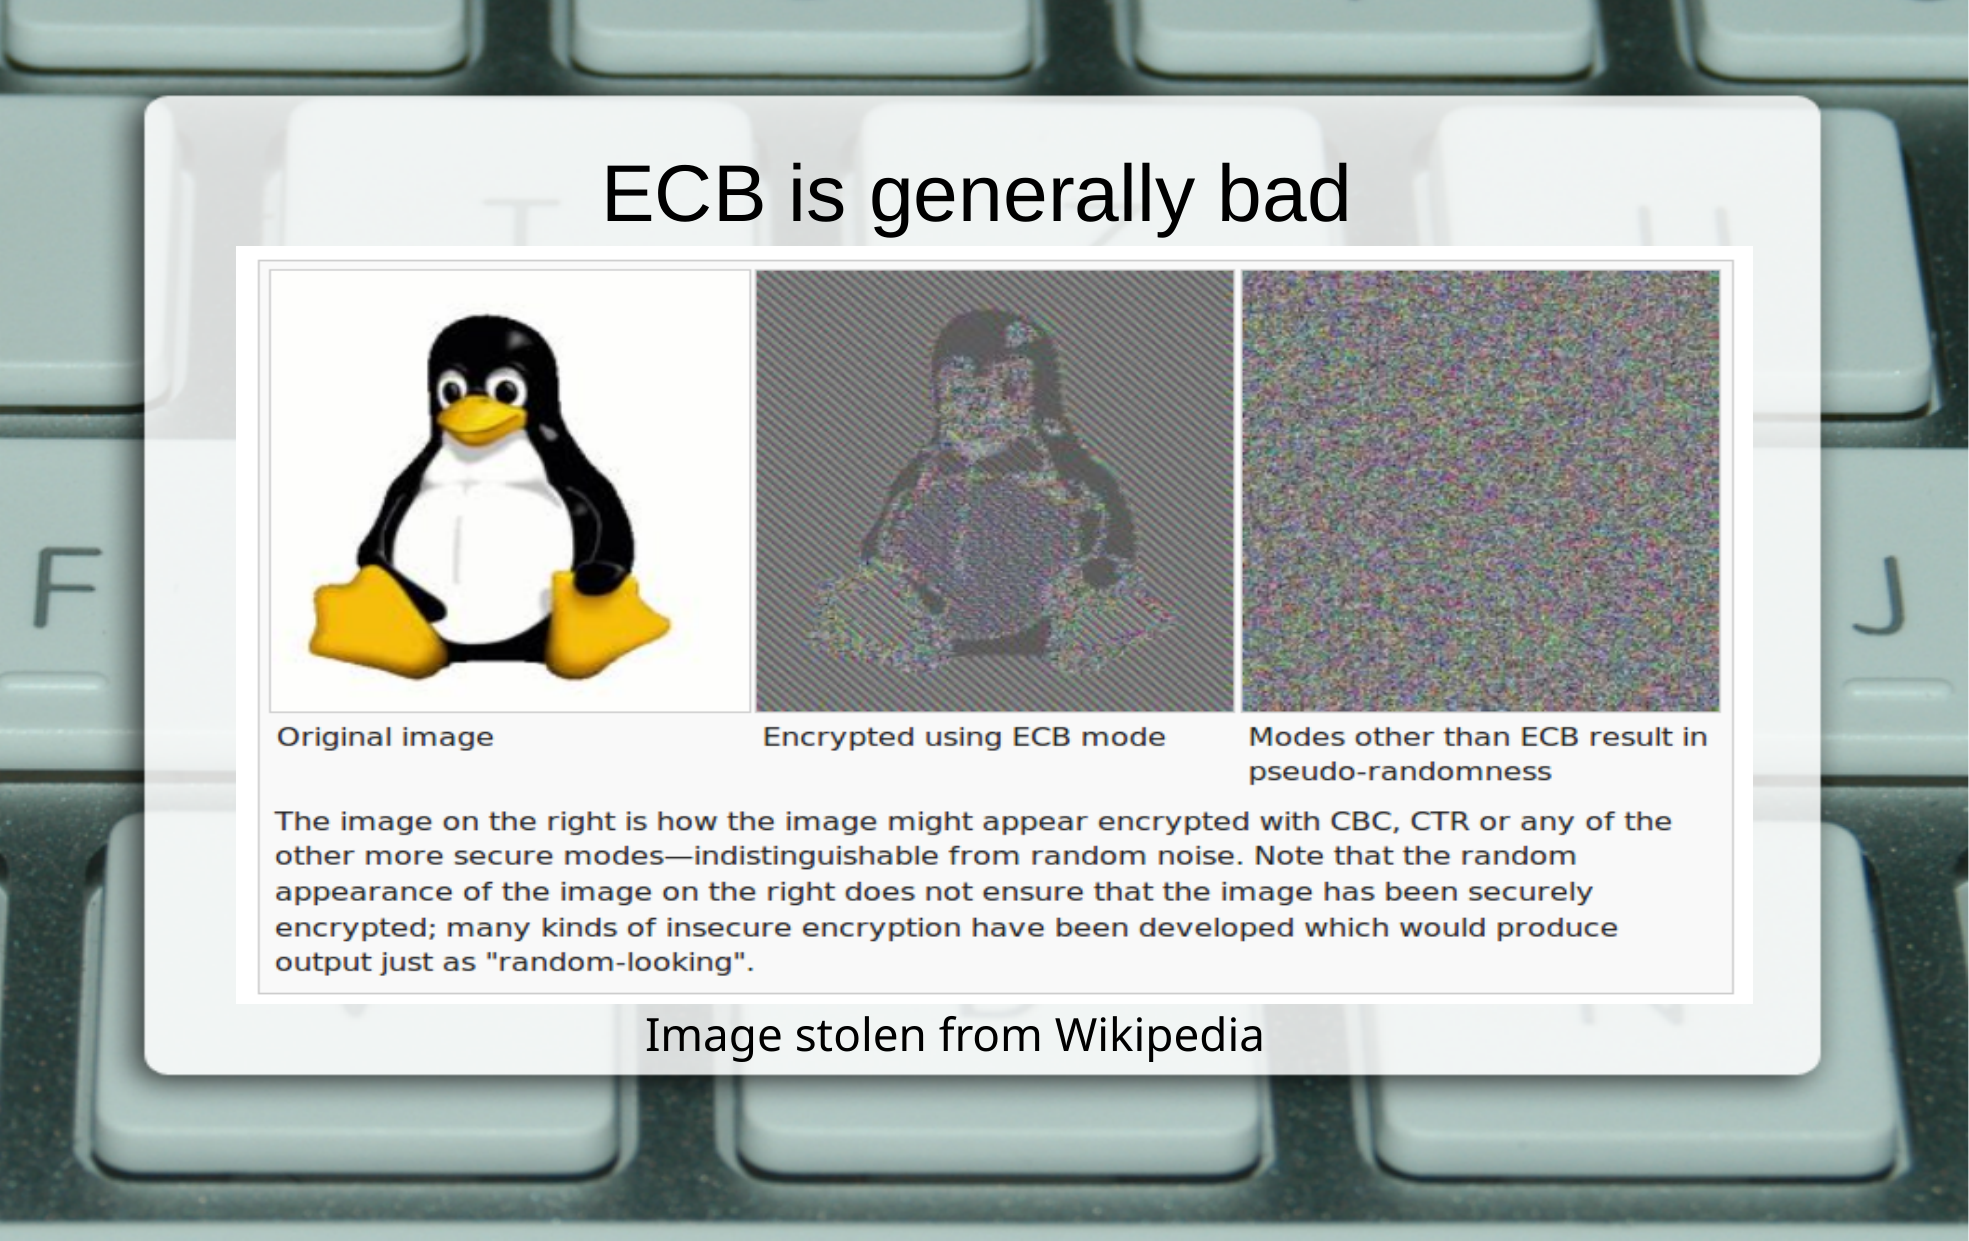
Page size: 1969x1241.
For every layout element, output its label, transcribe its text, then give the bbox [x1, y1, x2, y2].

picture [0, 0, 1969, 1241]
text_box Image stolen from Wikipedia [446, 1004, 1465, 1067]
title ECB is generally bad [161, 90, 1793, 298]
